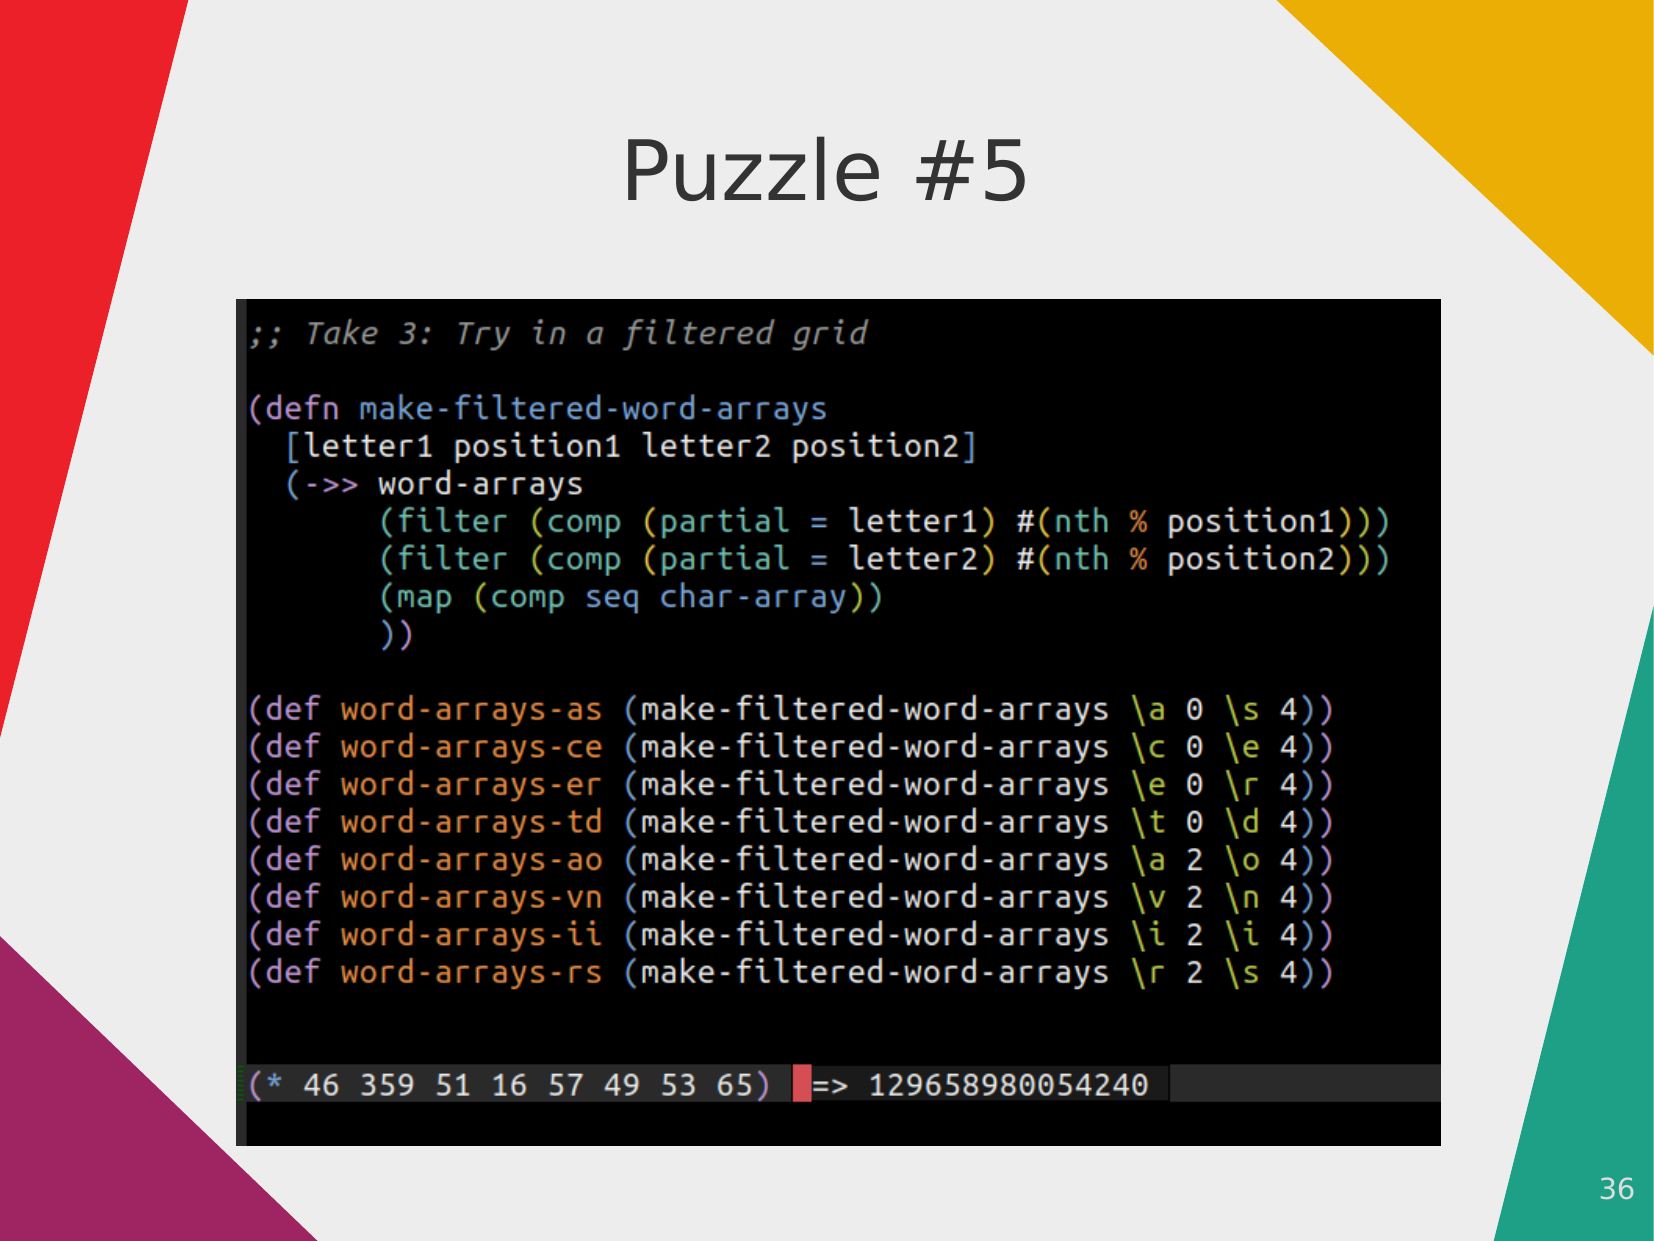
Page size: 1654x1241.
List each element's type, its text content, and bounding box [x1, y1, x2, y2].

picture [236, 299, 1441, 1146]
title Puzzle #5 [114, 73, 1539, 271]
